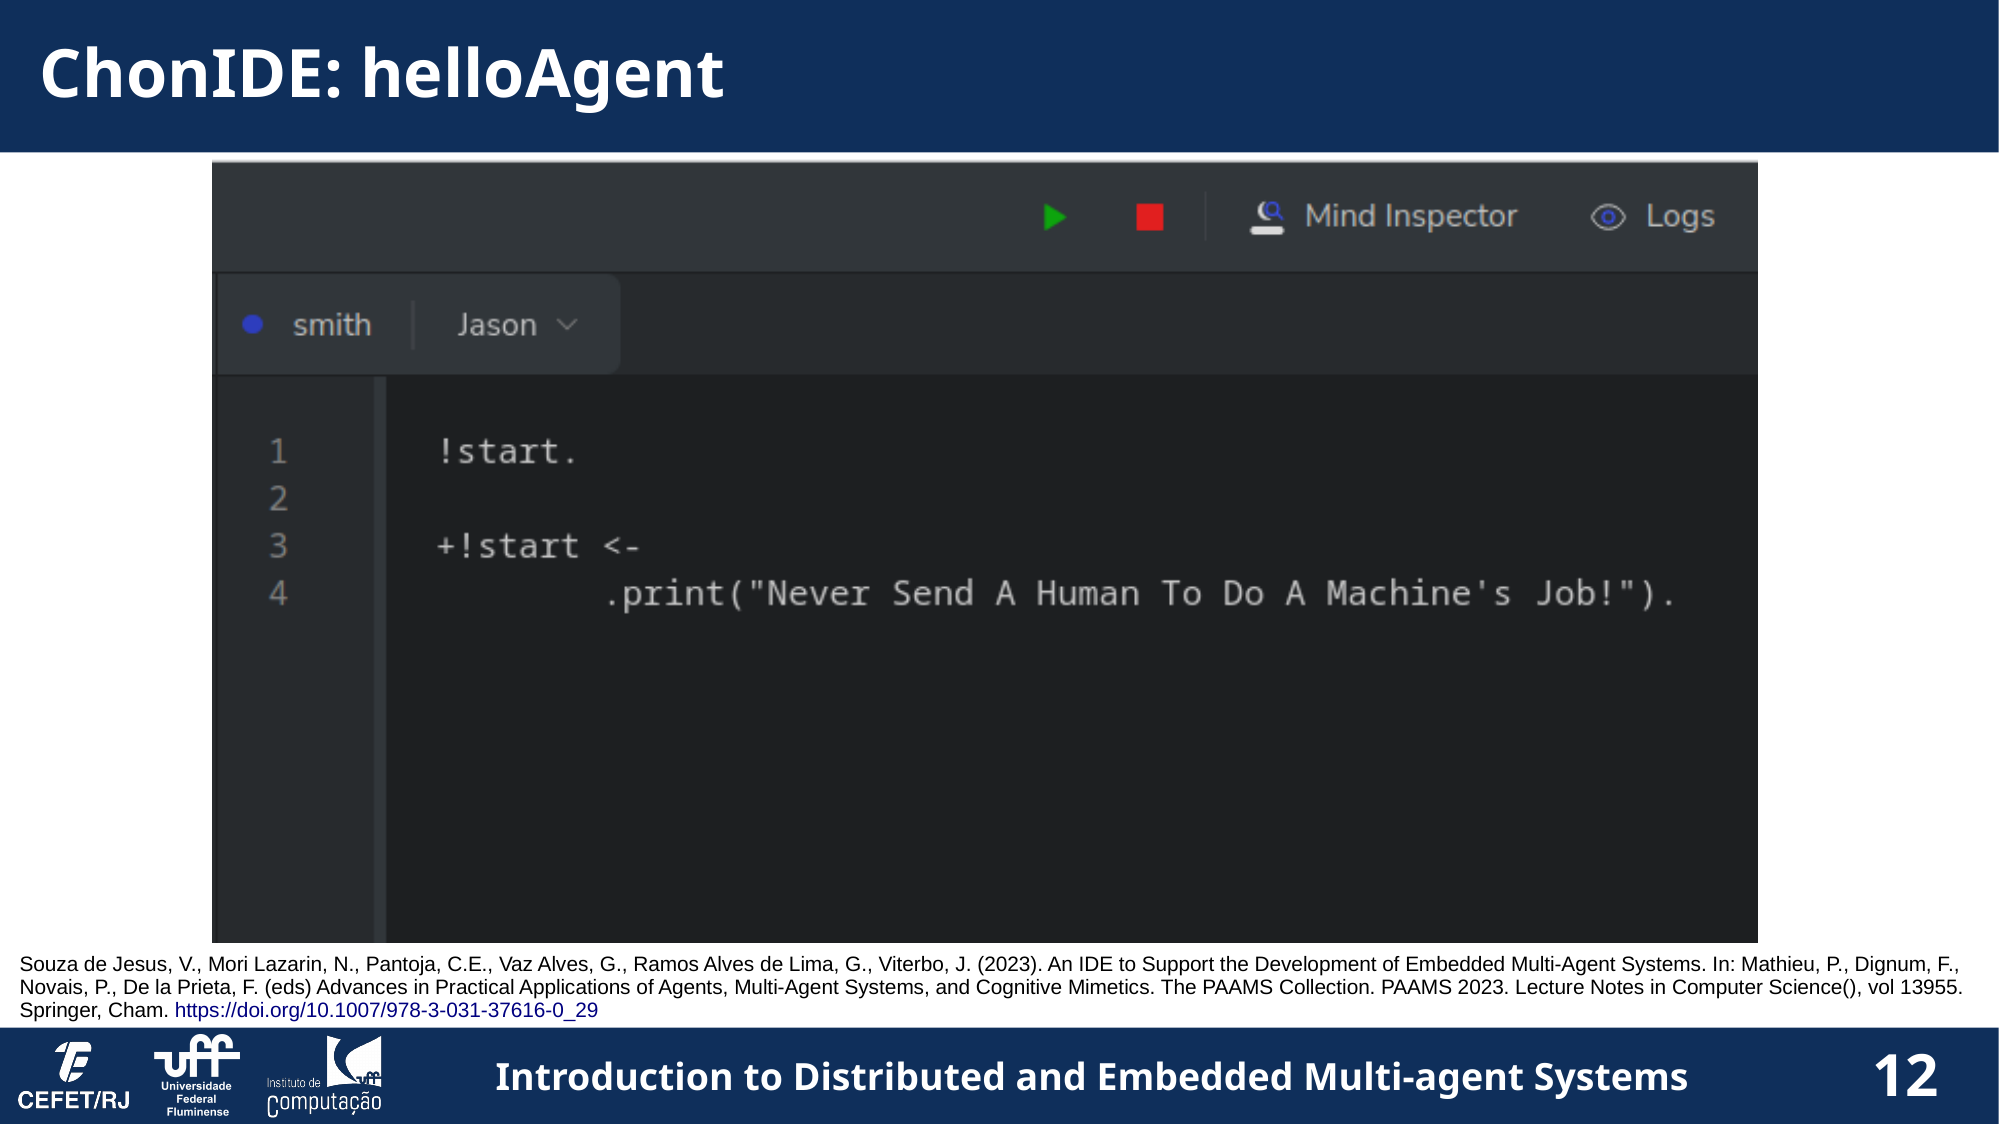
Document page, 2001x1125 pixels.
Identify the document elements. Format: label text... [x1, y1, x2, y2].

picture [212, 159, 1758, 943]
text_box ChonIDE: helloAgent [25, 23, 1998, 116]
picture [153, 1033, 241, 1121]
picture [265, 1033, 383, 1118]
picture [18, 1030, 129, 1125]
text_box Souza de Jesus, V., Mori Lazarin, N., Pantoja, C.E., Vaz Alves, G., Ramos Alves de Lima, G., Viterbo, J. (2023). An IDE to Support the Development of Embedded Multi-Agent Systems. In: Mathieu, P., Dignum, F., Novais, P., De la Prieta, F. (eds) Advances in Practical Applications of Agents, Multi-Agent Systems, and Cognitive Mimetics. The PAAMS Collection. PAAMS 2023. Lecture Notes in Computer Science(), vol 13955. Springer, Cham. https://doi.org/10.1007/978-3-031-37616-0_29 [4, 944, 1979, 1030]
